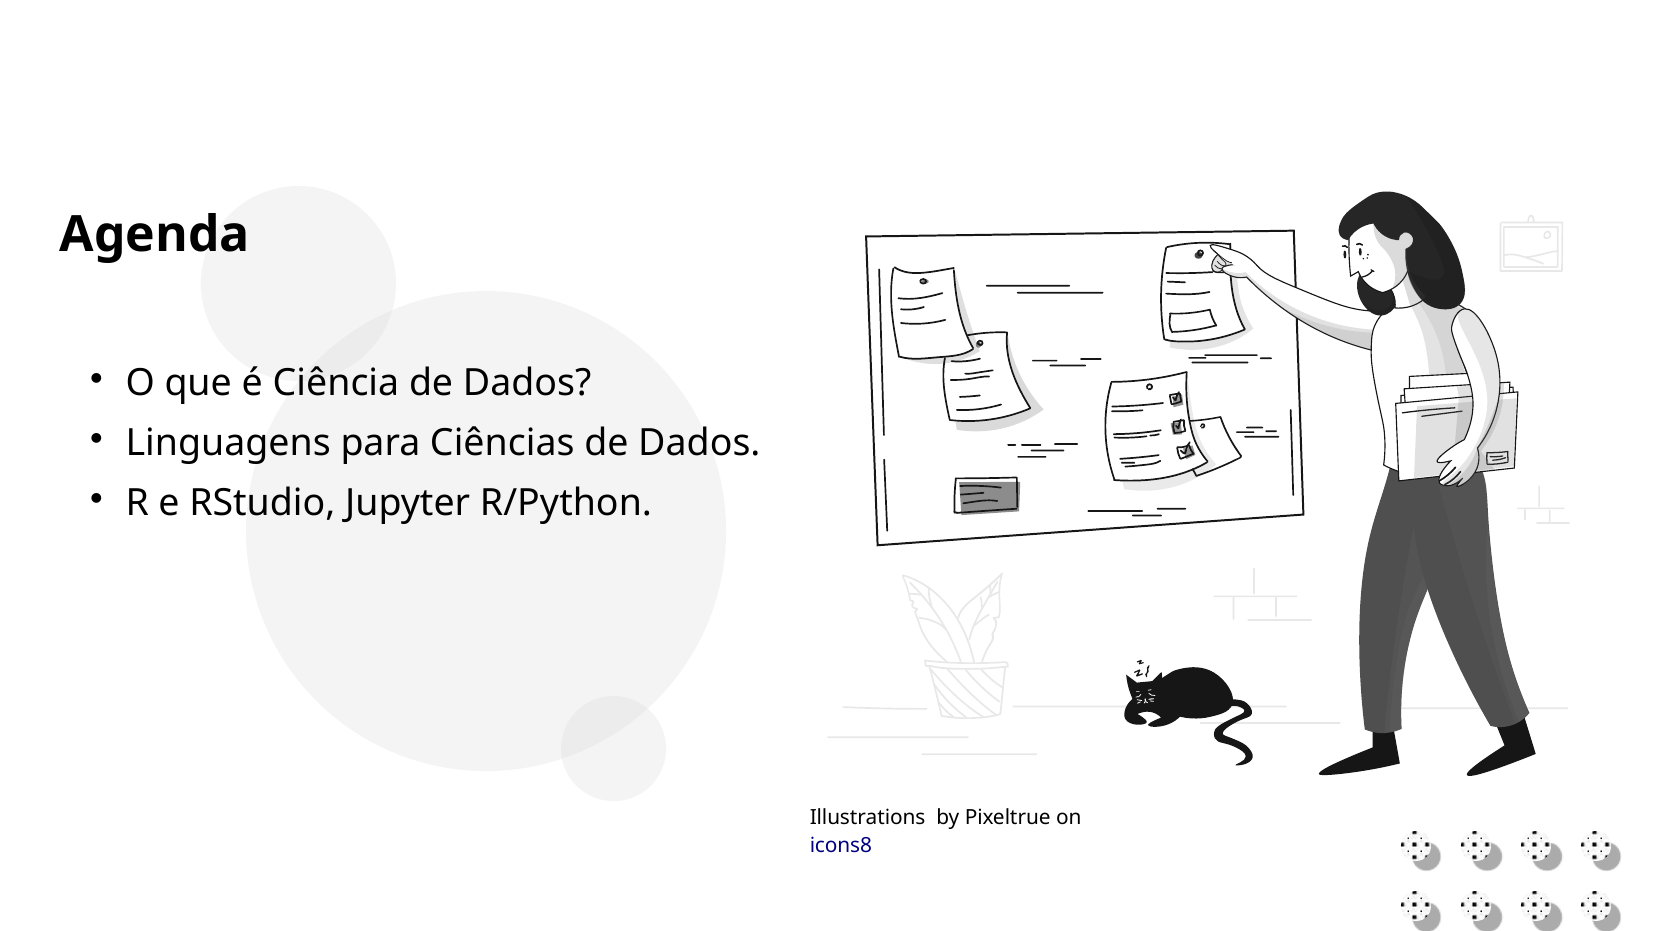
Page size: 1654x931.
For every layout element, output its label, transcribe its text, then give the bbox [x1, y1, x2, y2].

picture [1580, 890, 1612, 922]
picture [1520, 831, 1552, 862]
picture [1460, 830, 1492, 862]
text_box Agenda [104, 229, 115, 246]
text_box Agenda [44, 193, 600, 259]
picture [1581, 830, 1612, 862]
picture [1520, 890, 1552, 922]
picture [1400, 891, 1432, 922]
text_box O que é Ciência de Dados? Linguagens para Ciências de Dados. R e RStudio, Jupyter R/Python. [75, 350, 1005, 680]
picture [1461, 890, 1492, 922]
picture [1400, 830, 1432, 862]
